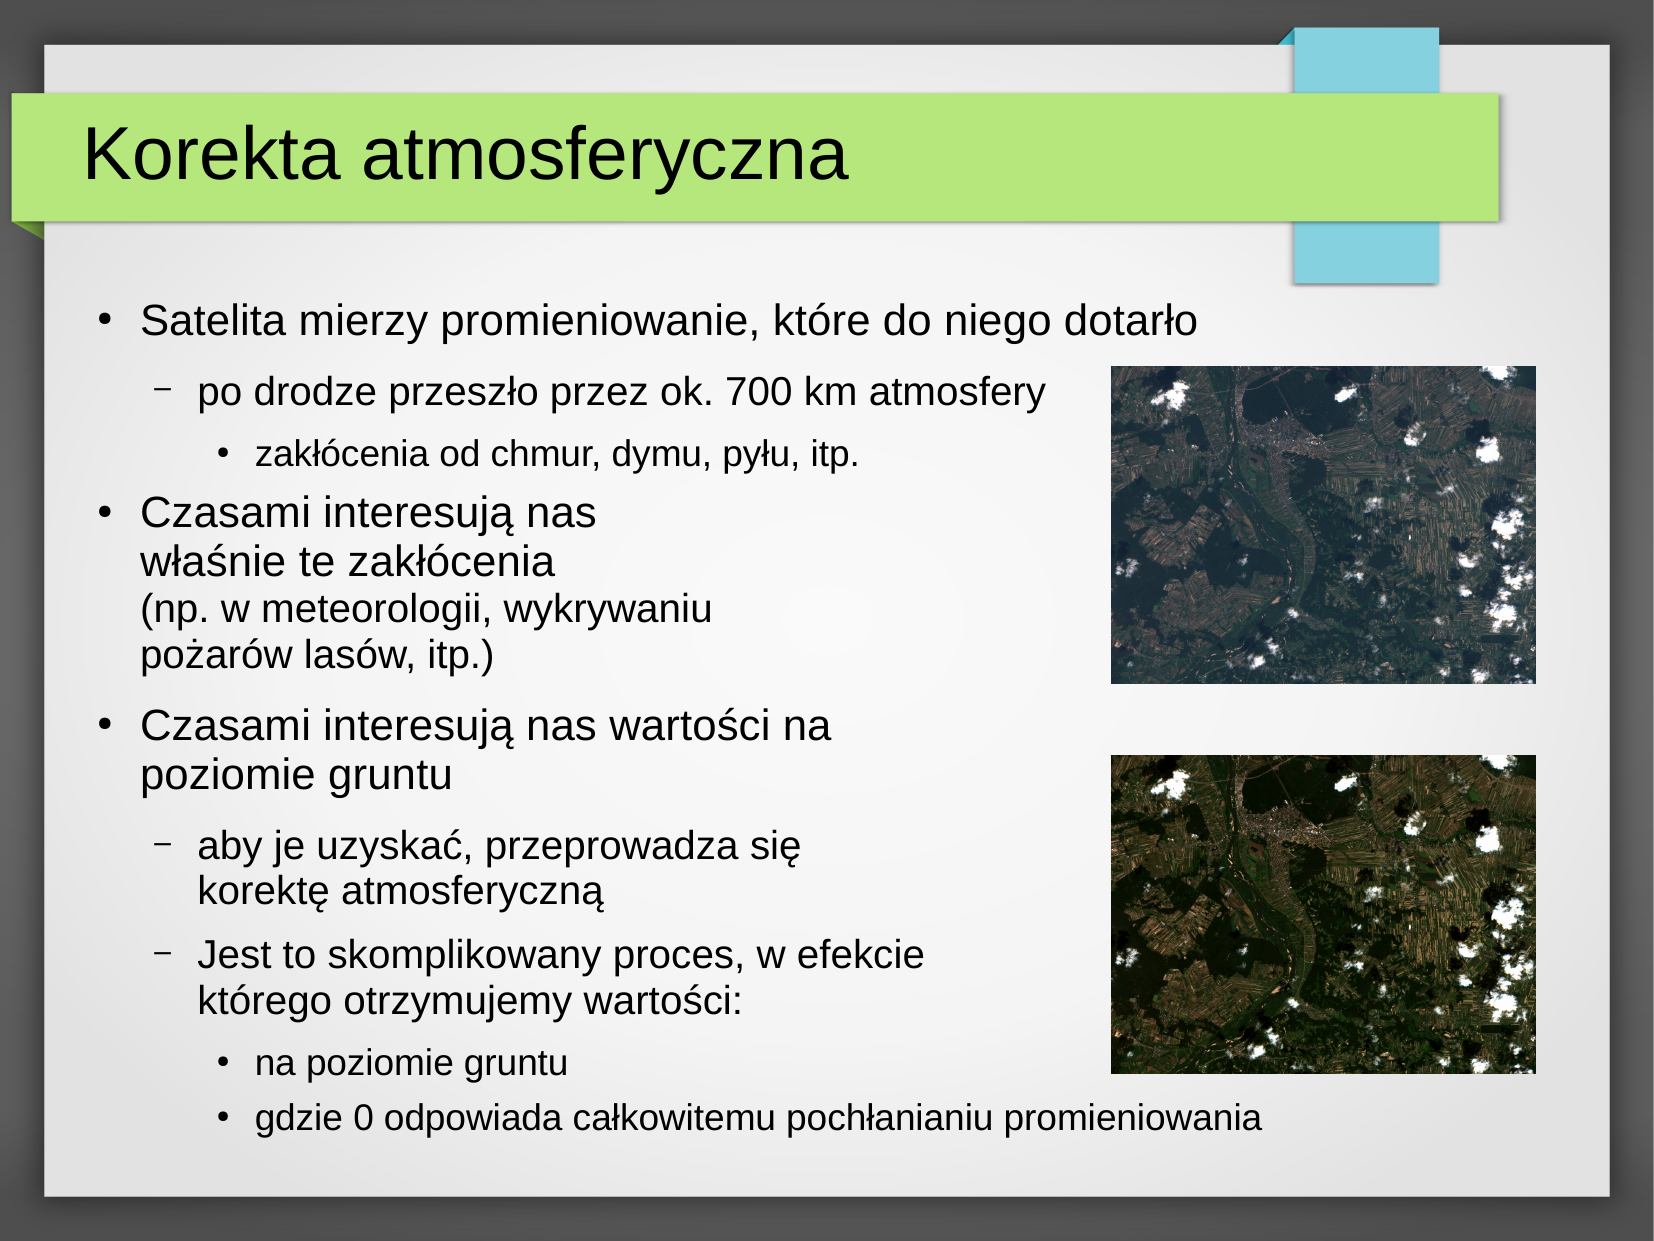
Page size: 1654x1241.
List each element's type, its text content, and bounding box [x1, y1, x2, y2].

picture [0, 0, 1654, 1241]
title Korekta atmosferyczna [82, 94, 1264, 213]
list Satelita mierzy promieniowanie, które do niego dotarło po drodze przeszło przez ok. 700 km atmosfery zakłócenia od chmur, dymu, pyłu, itp. Czasami interesują nas właśnie te zakłócenia (np. w meteorologii, wykrywaniu pożarów lasów, itp.) Czasami interesują nas wartości na poziomie gruntu aby je uzyskać, przeprowadza się korektę atmosferyczną Jest to skomplikowany proces, w efekcie którego otrzymujemy wartości: na poziomie gruntu gdzie 0 odpowiada całkowitemu pochłanianiu promieniowania [82, 295, 1571, 1146]
